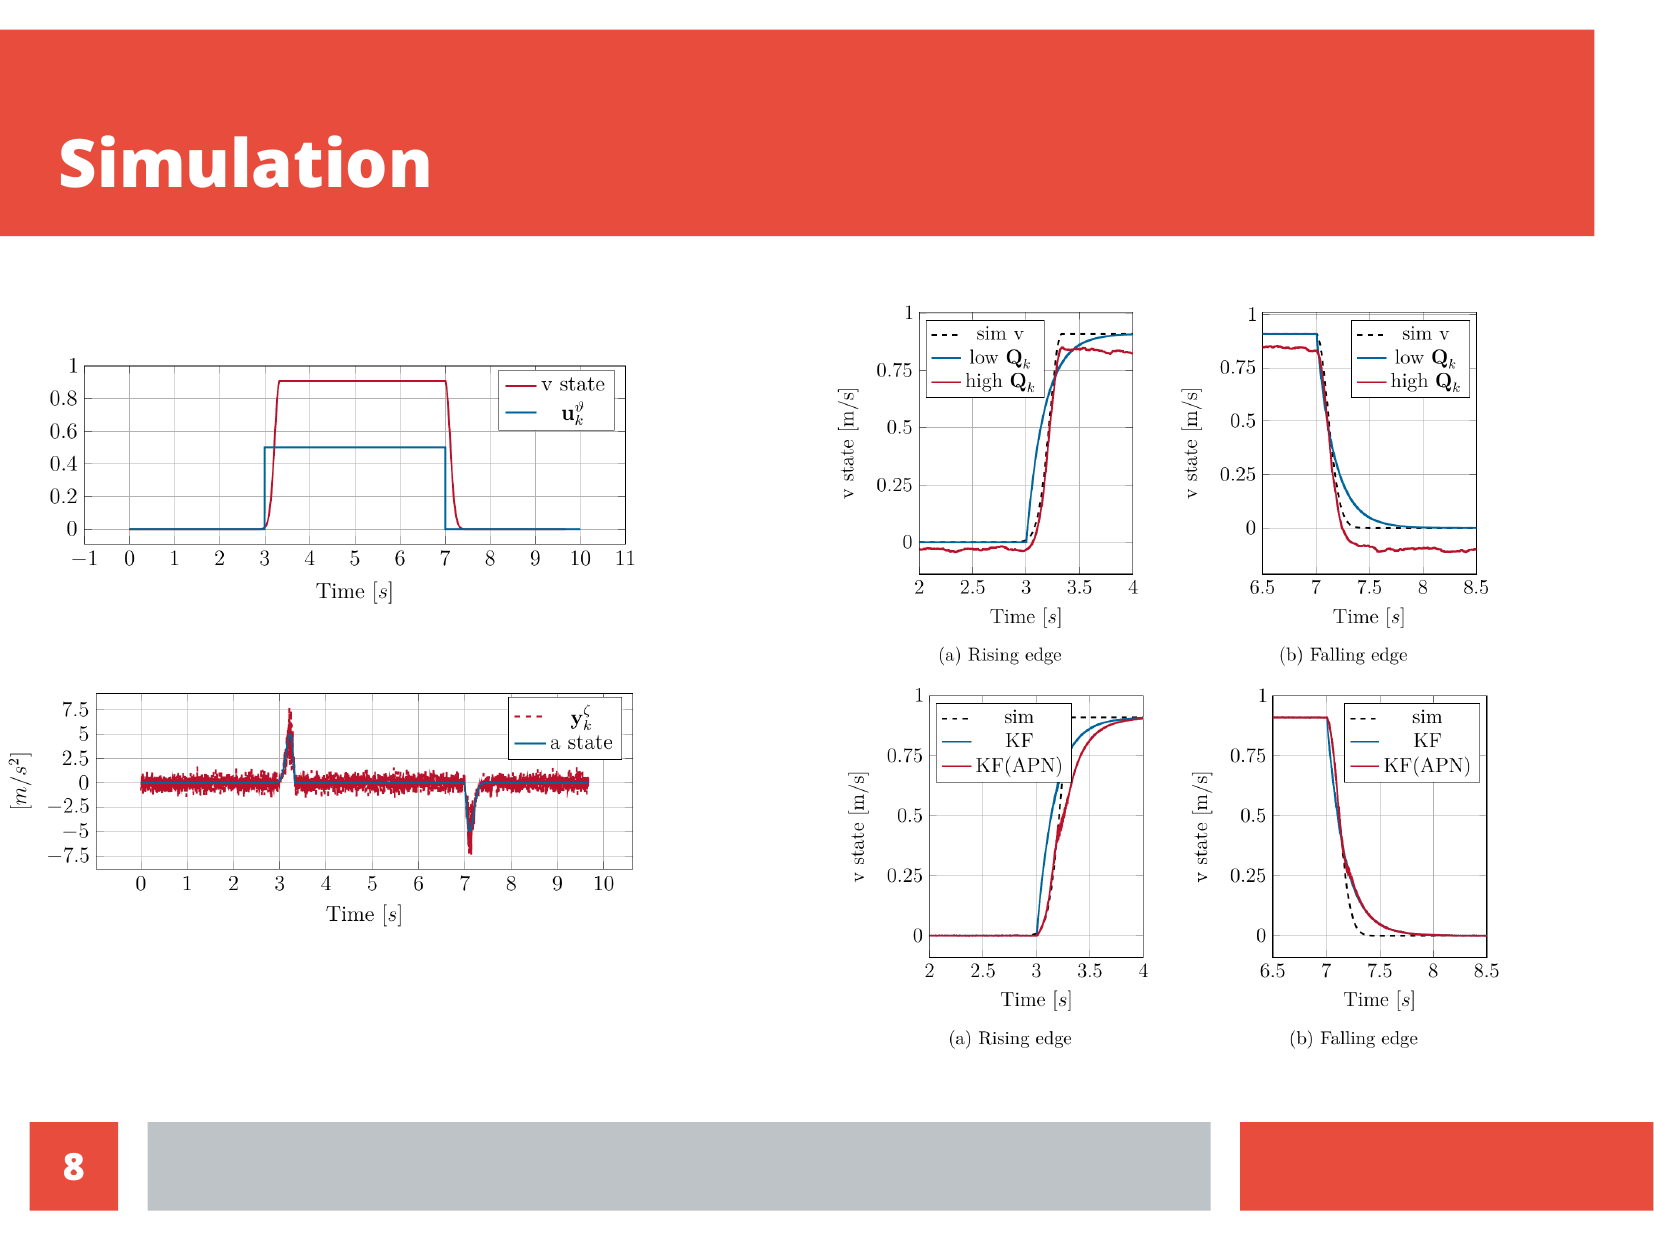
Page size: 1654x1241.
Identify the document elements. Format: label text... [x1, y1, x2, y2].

picture [0, 659, 643, 946]
picture [825, 284, 1527, 1066]
title Simulation [59, 59, 1595, 207]
picture [30, 329, 678, 619]
